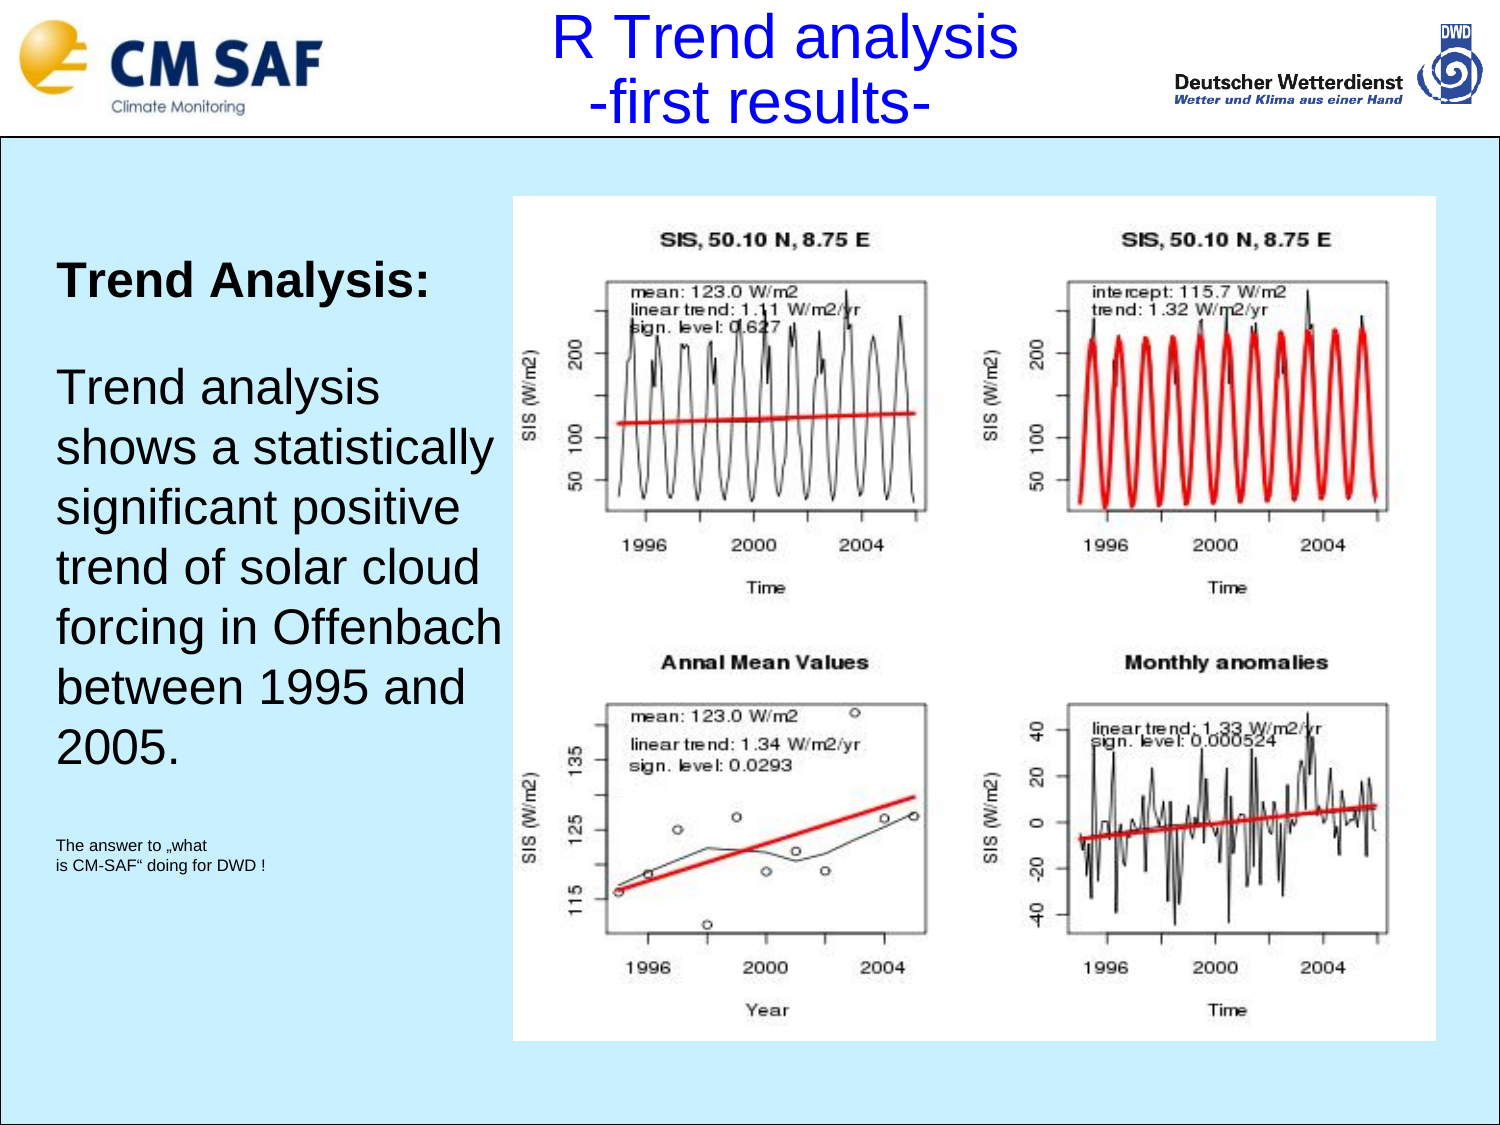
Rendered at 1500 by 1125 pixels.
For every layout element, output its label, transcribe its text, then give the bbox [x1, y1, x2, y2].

picture [513, 196, 1436, 1041]
picture [17, 19, 179, 117]
picture [1341, 24, 1483, 104]
text_box Trend Analysis: [41, 239, 447, 315]
text_box R Trend analysis -first results- [179, 7, 1341, 136]
text_box Trend analysis shows a statistically significant positive trend of solar cloud forcing in Offenbach between 1995 and 2005. The answer to „what is CM-SAF“ doing for DWD ! [41, 347, 513, 883]
